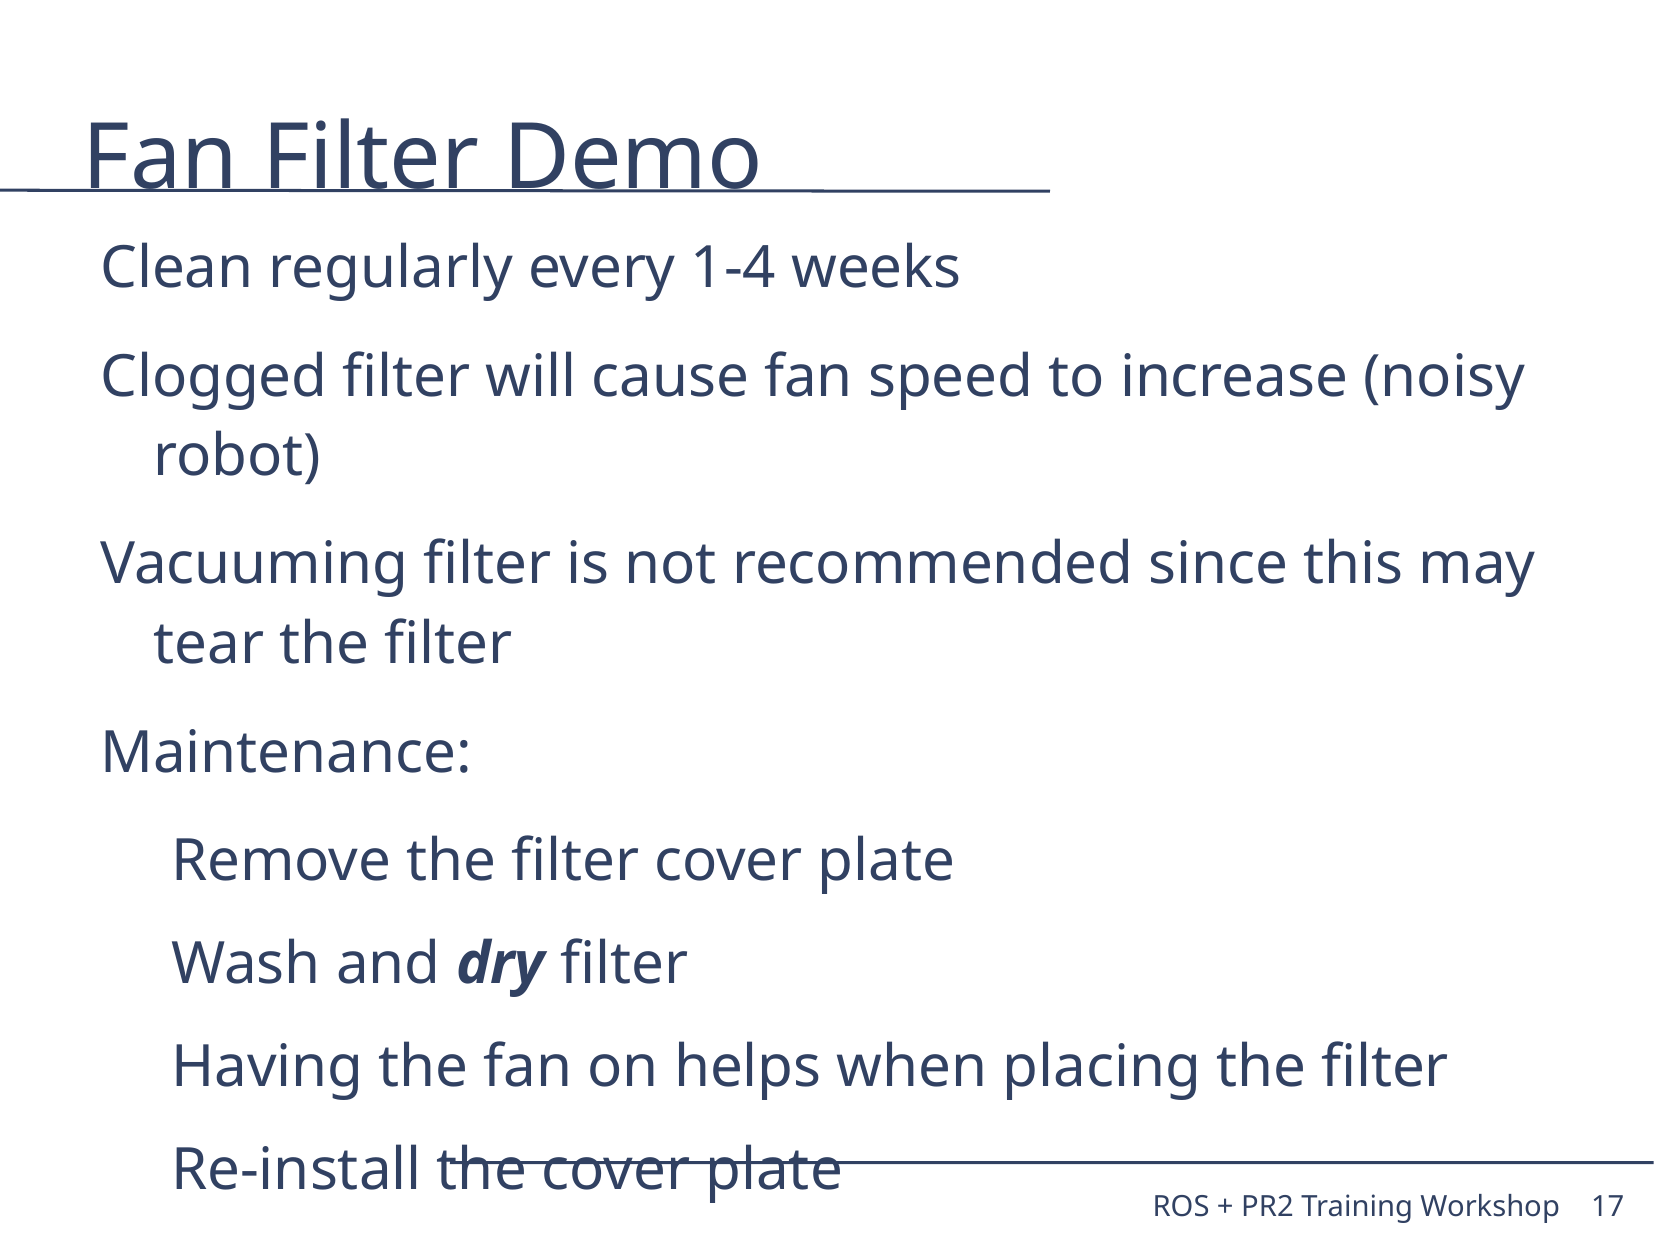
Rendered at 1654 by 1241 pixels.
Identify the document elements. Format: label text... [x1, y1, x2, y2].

list Clean regularly every 1-4 weeks Clogged filter will cause fan speed to increase (noisy robot) Vacuuming filter is not recommended since this may tear the filter Maintenance: Remove the filter cover plate Wash and dry filter Having the fan on helps when placing the filter Re-install the cover plate See support.willowgarage.com for replacements [82, 225, 1571, 1109]
title Fan Filter Demo [82, 56, 1571, 225]
